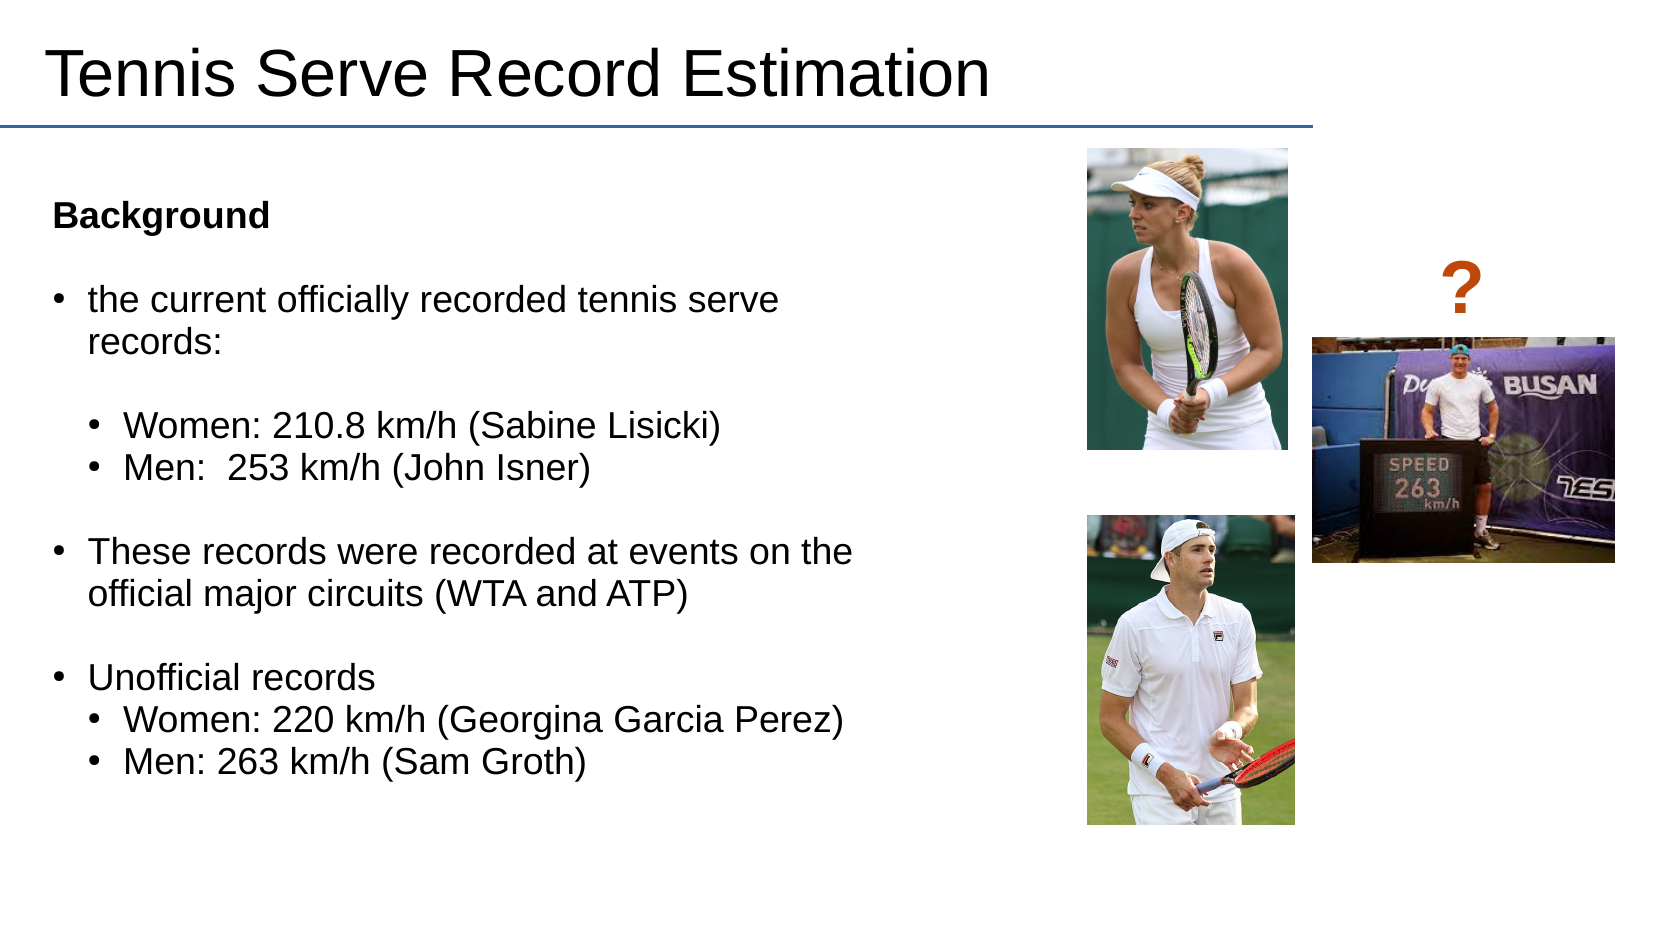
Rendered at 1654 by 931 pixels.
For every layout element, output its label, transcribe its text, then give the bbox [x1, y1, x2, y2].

text_box ? [1425, 238, 1538, 338]
picture [1087, 148, 1288, 451]
title Tennis Serve Record Estimation [44, 17, 1387, 130]
text_box Background the current officially recorded tennis serve records: Women: 210.8 km/h (Sabine Lisicki) Men: 253 km/h (John Isner) These records were recorded at events on the official major circuits (WTA and ATP) Unofficial records Women: 220 km/h (Georgina Garcia Perez) Men: 263 km/h (Sam Groth) [37, 187, 901, 791]
picture [1312, 337, 1615, 563]
picture [1087, 515, 1295, 826]
